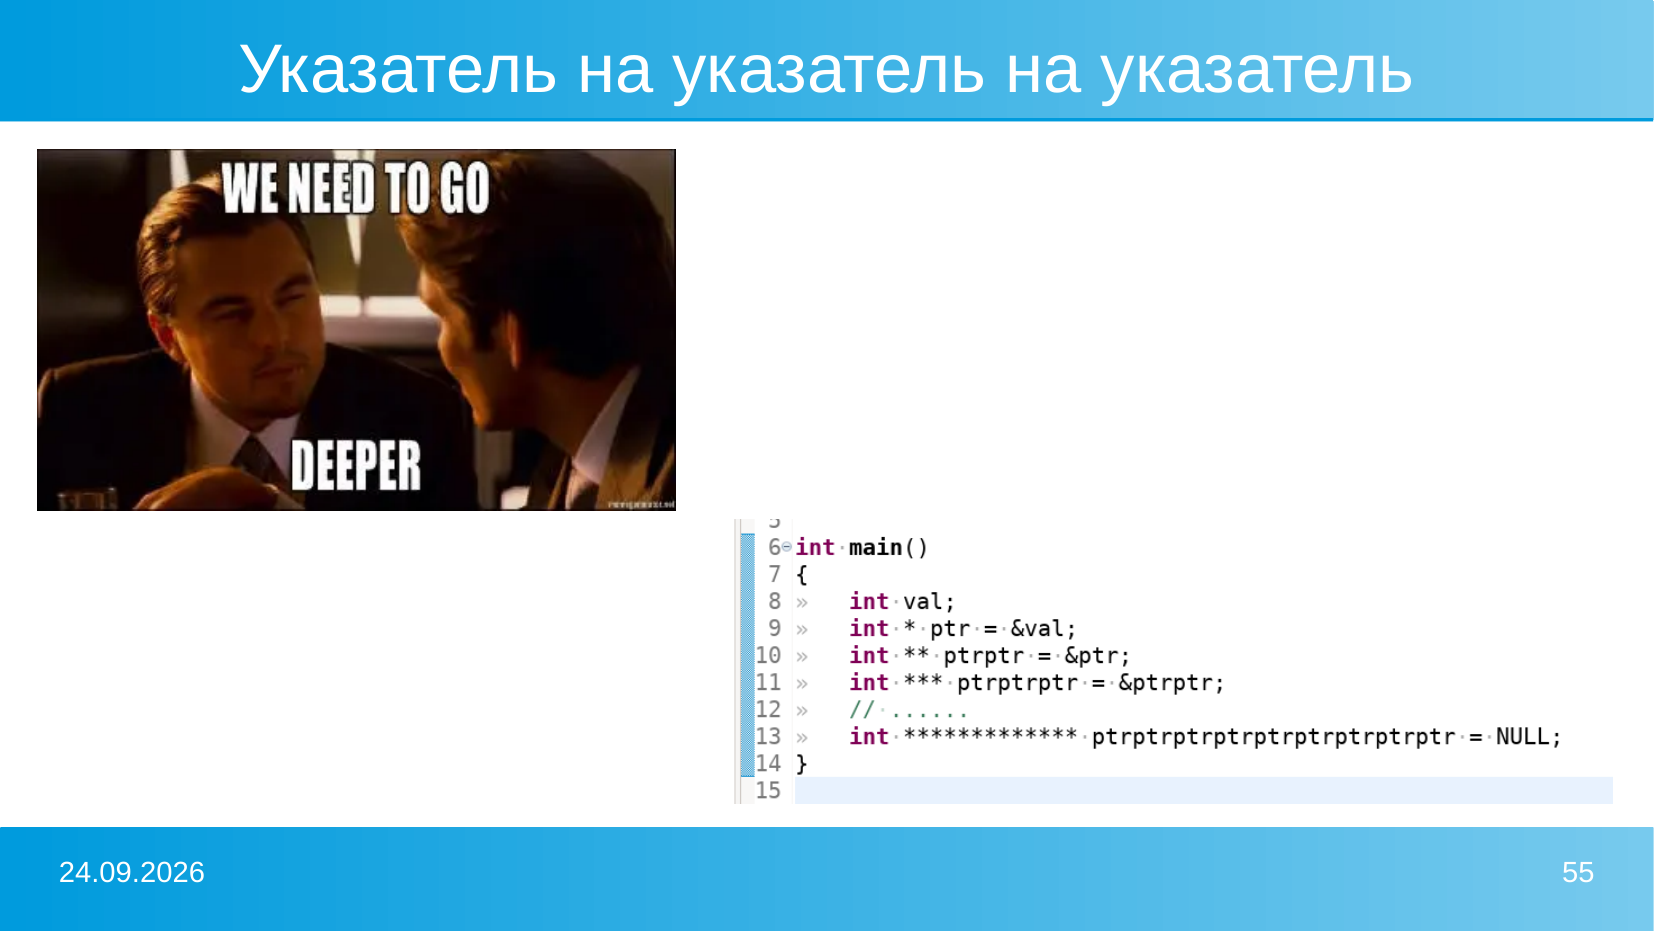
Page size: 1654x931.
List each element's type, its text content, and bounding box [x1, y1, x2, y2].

picture [37, 149, 676, 511]
title Указатель на указатель на указатель [59, 29, 1595, 108]
picture [712, 519, 1613, 804]
